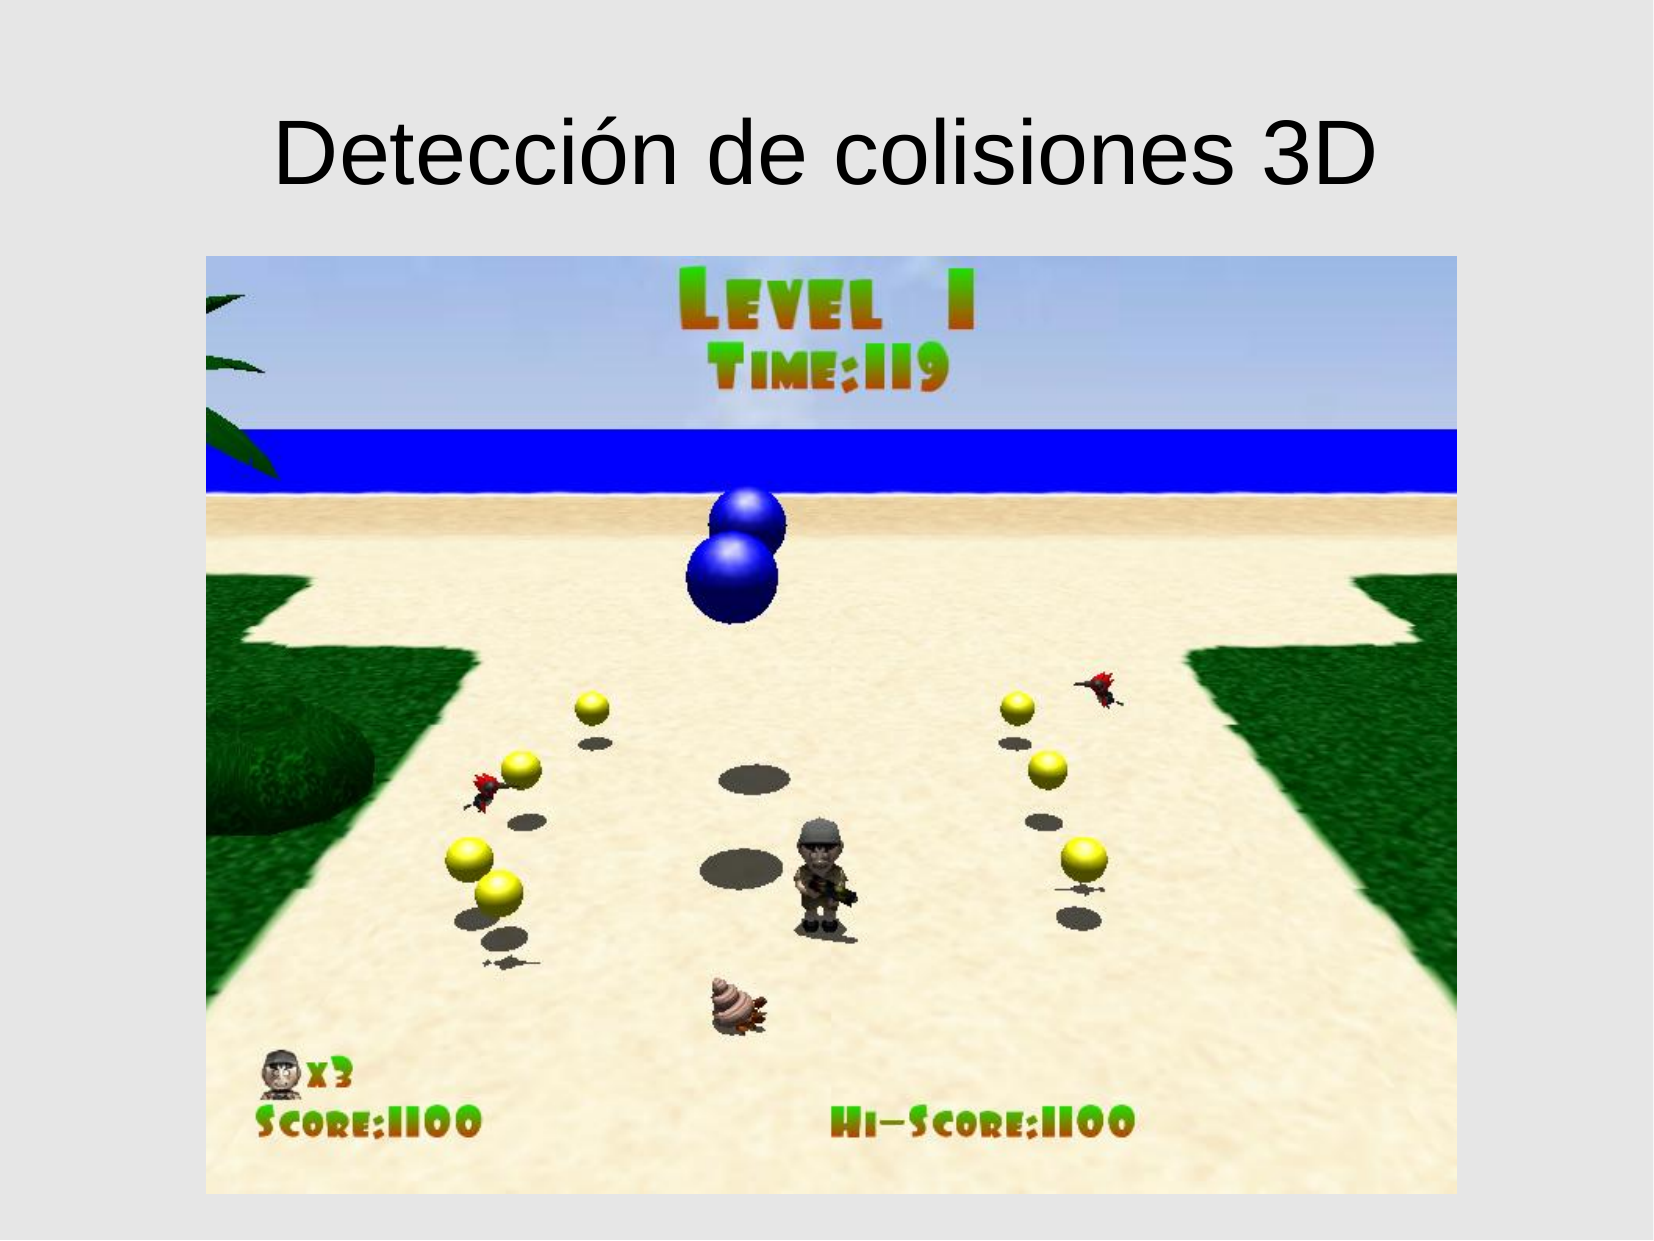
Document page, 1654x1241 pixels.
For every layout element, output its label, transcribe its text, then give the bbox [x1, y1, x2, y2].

picture [206, 256, 1457, 1194]
title Detección de colisiones 3D [82, 49, 1571, 257]
